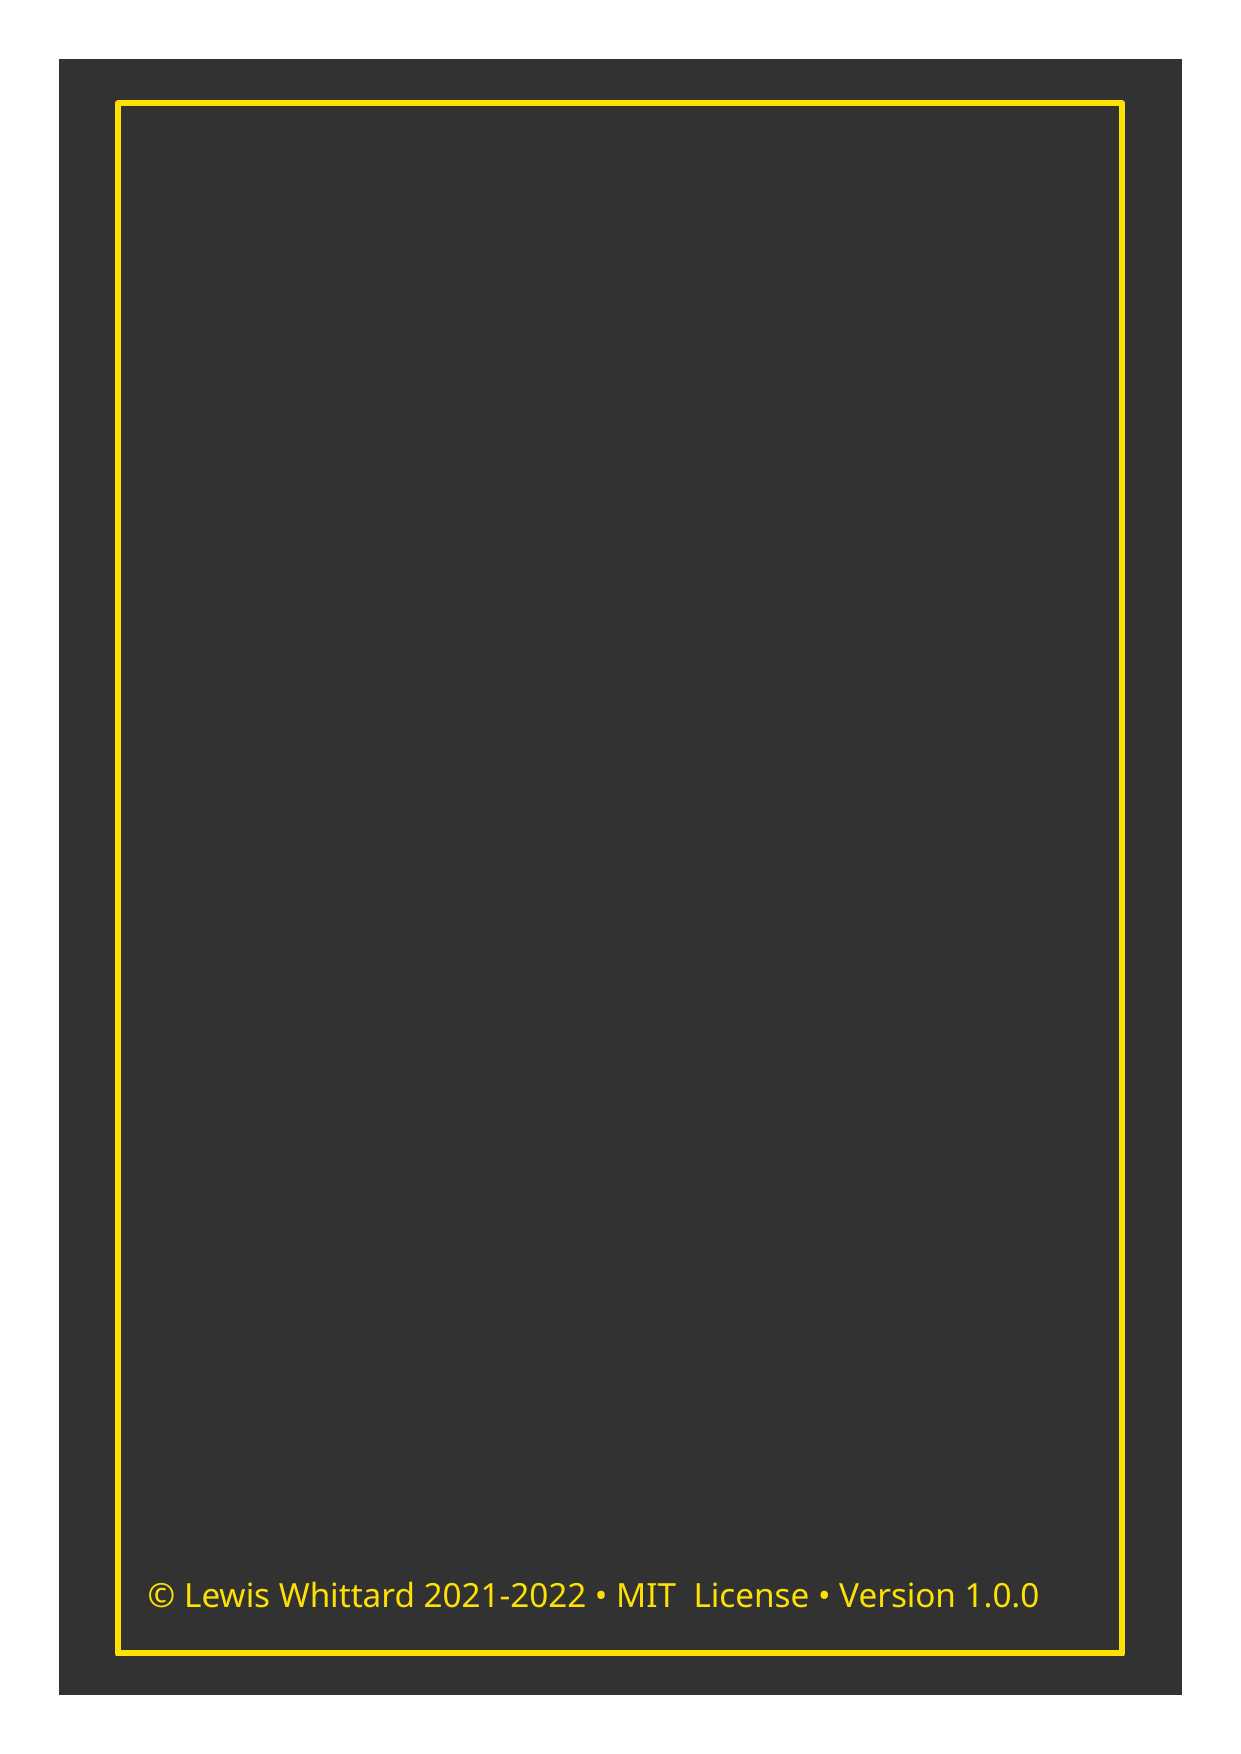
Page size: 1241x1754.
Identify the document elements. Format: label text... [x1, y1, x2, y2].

text_box © Lewis Whittard 2021-2022 • MIT License • Version 1.0.0 [132, 1550, 990, 1639]
text_box [59, 59, 1182, 1695]
